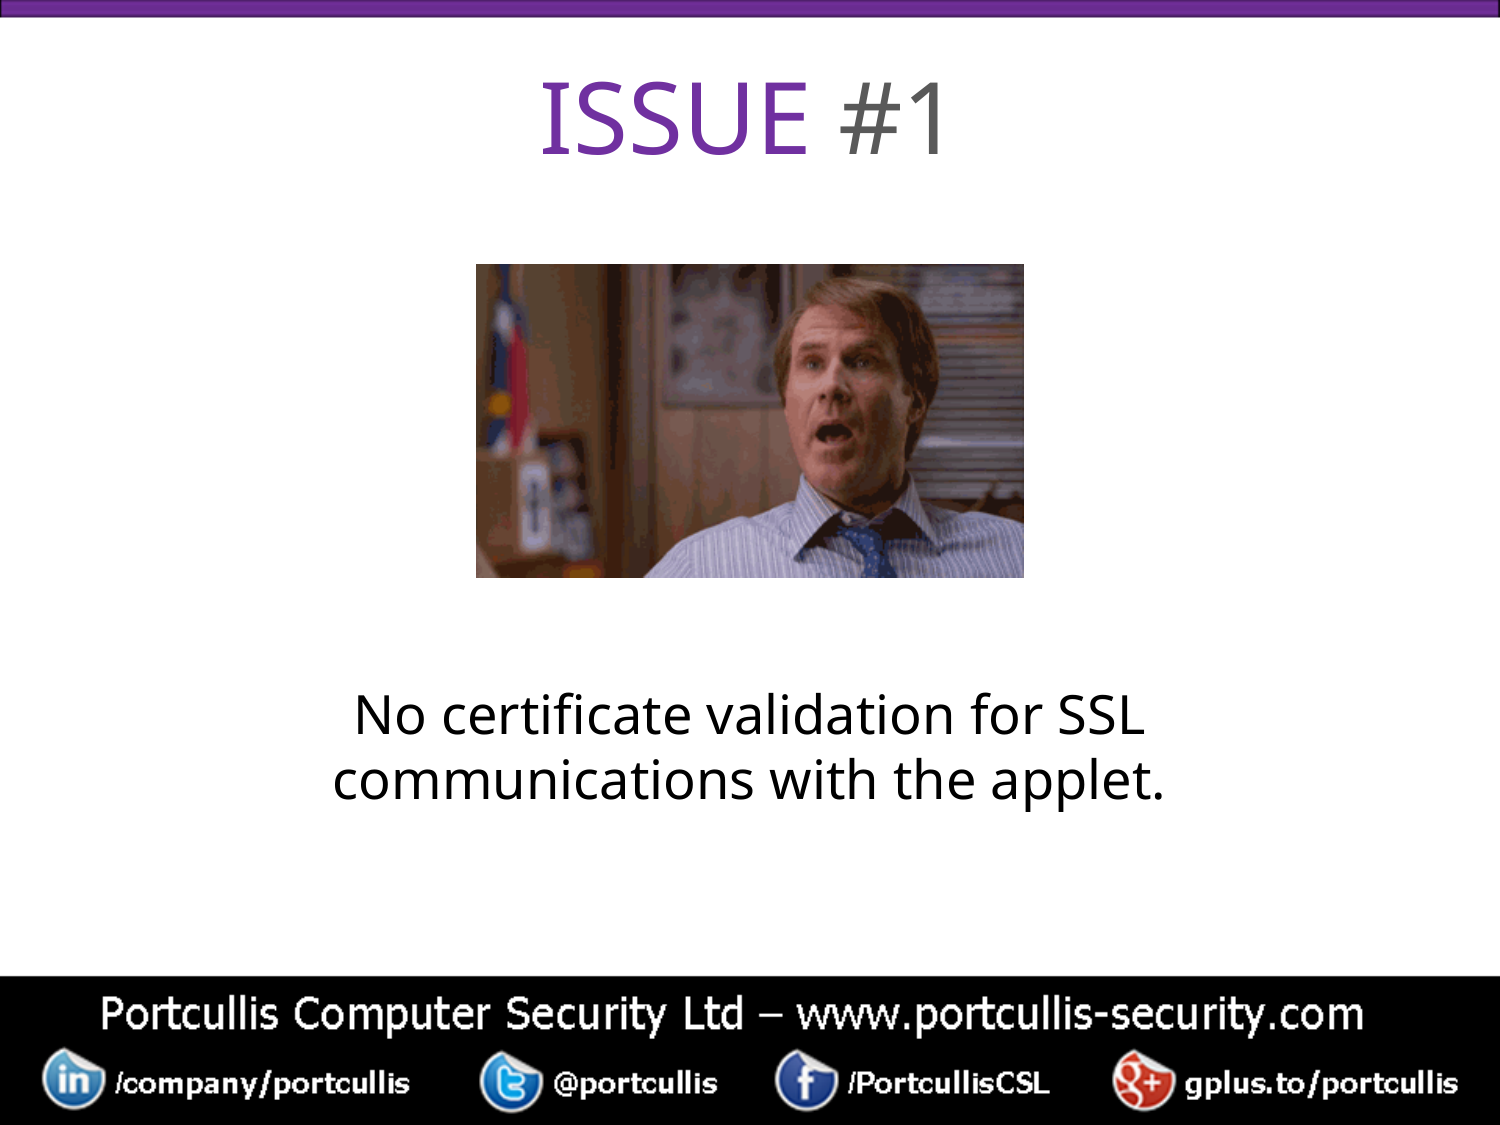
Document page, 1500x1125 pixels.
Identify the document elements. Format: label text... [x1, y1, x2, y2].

picture [0, 202, 1500, 673]
text_box No certificate validation for SSL communications with the applet. [0, 673, 1500, 818]
title ISSUE #1 [0, 42, 1500, 202]
picture [0, 818, 1500, 1125]
picture [0, 0, 1500, 42]
